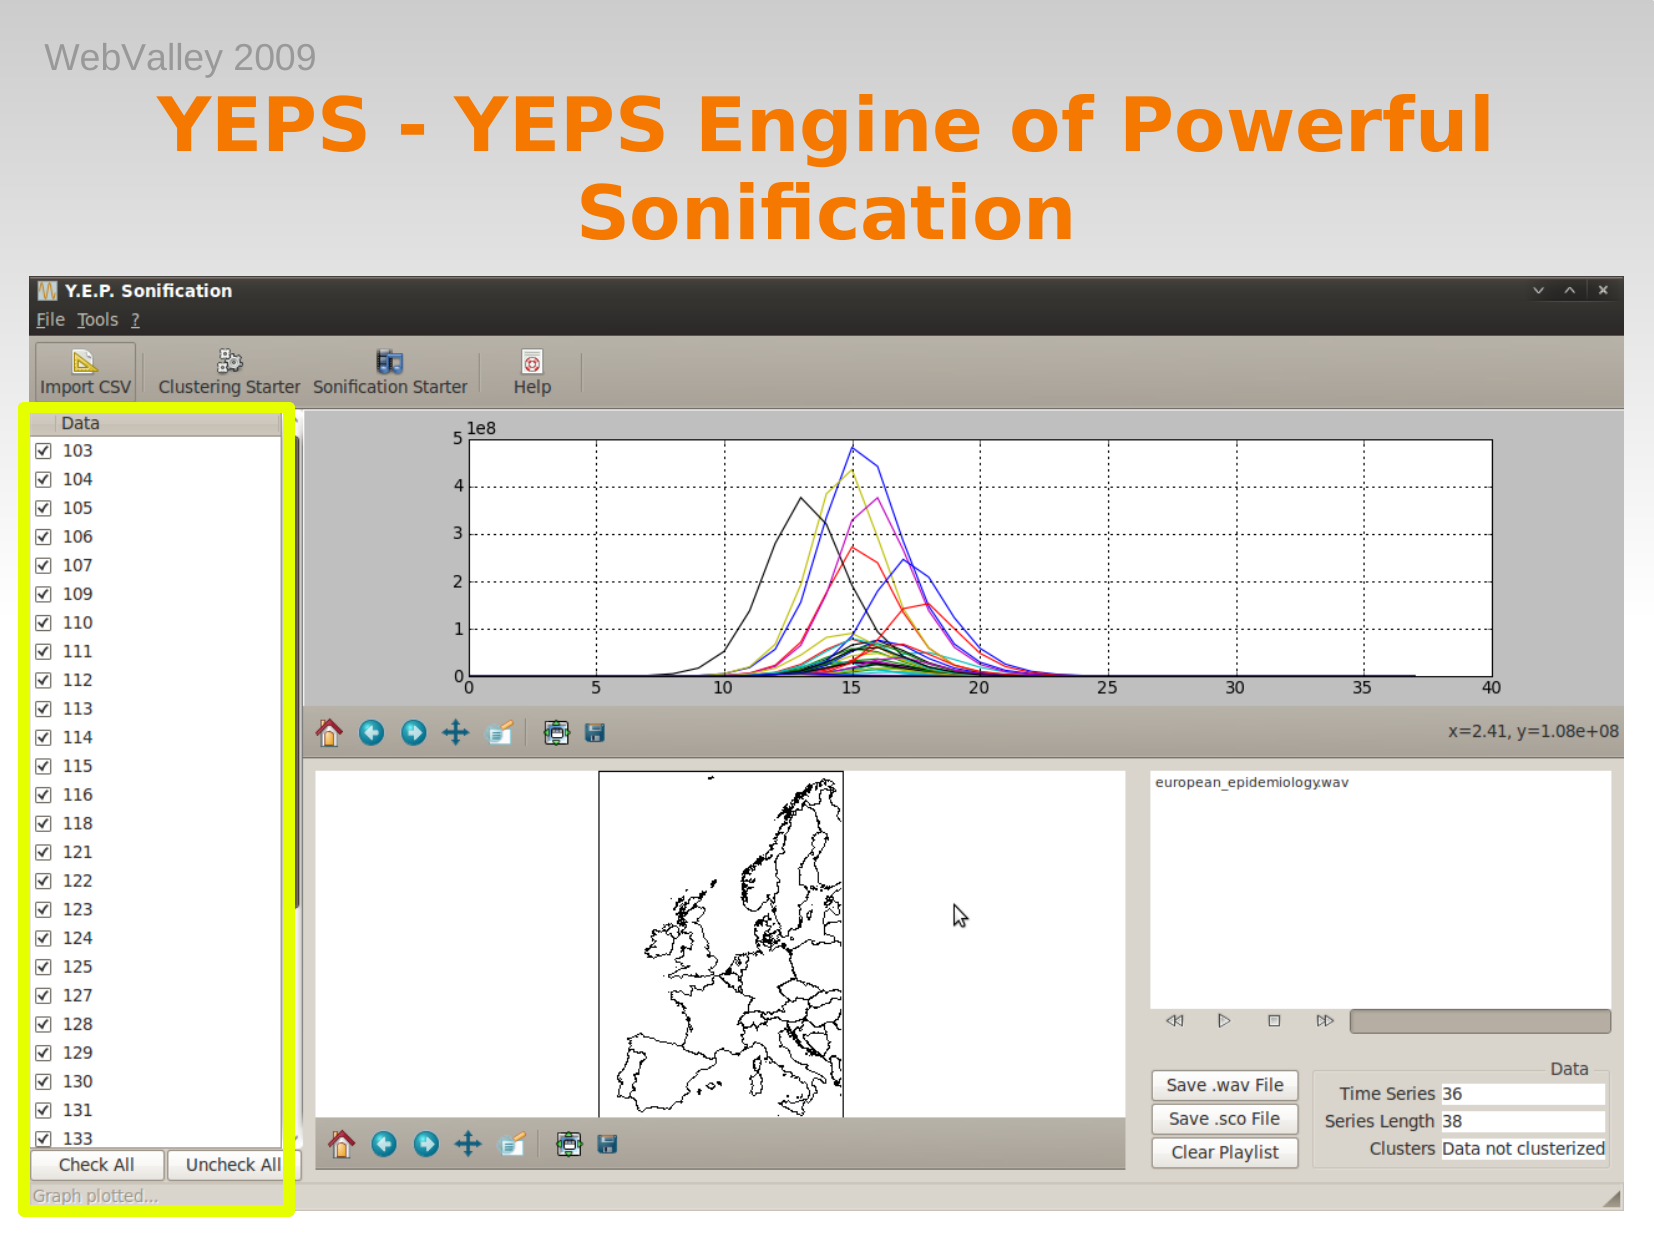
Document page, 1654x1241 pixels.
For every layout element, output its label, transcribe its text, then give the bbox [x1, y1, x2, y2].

picture [29, 276, 1624, 1211]
text_box WebValley 2009 [29, 29, 355, 87]
picture [30, 413, 283, 1205]
title YEPS - YEPS Engine of Powerful Sonification [82, 73, 1571, 266]
